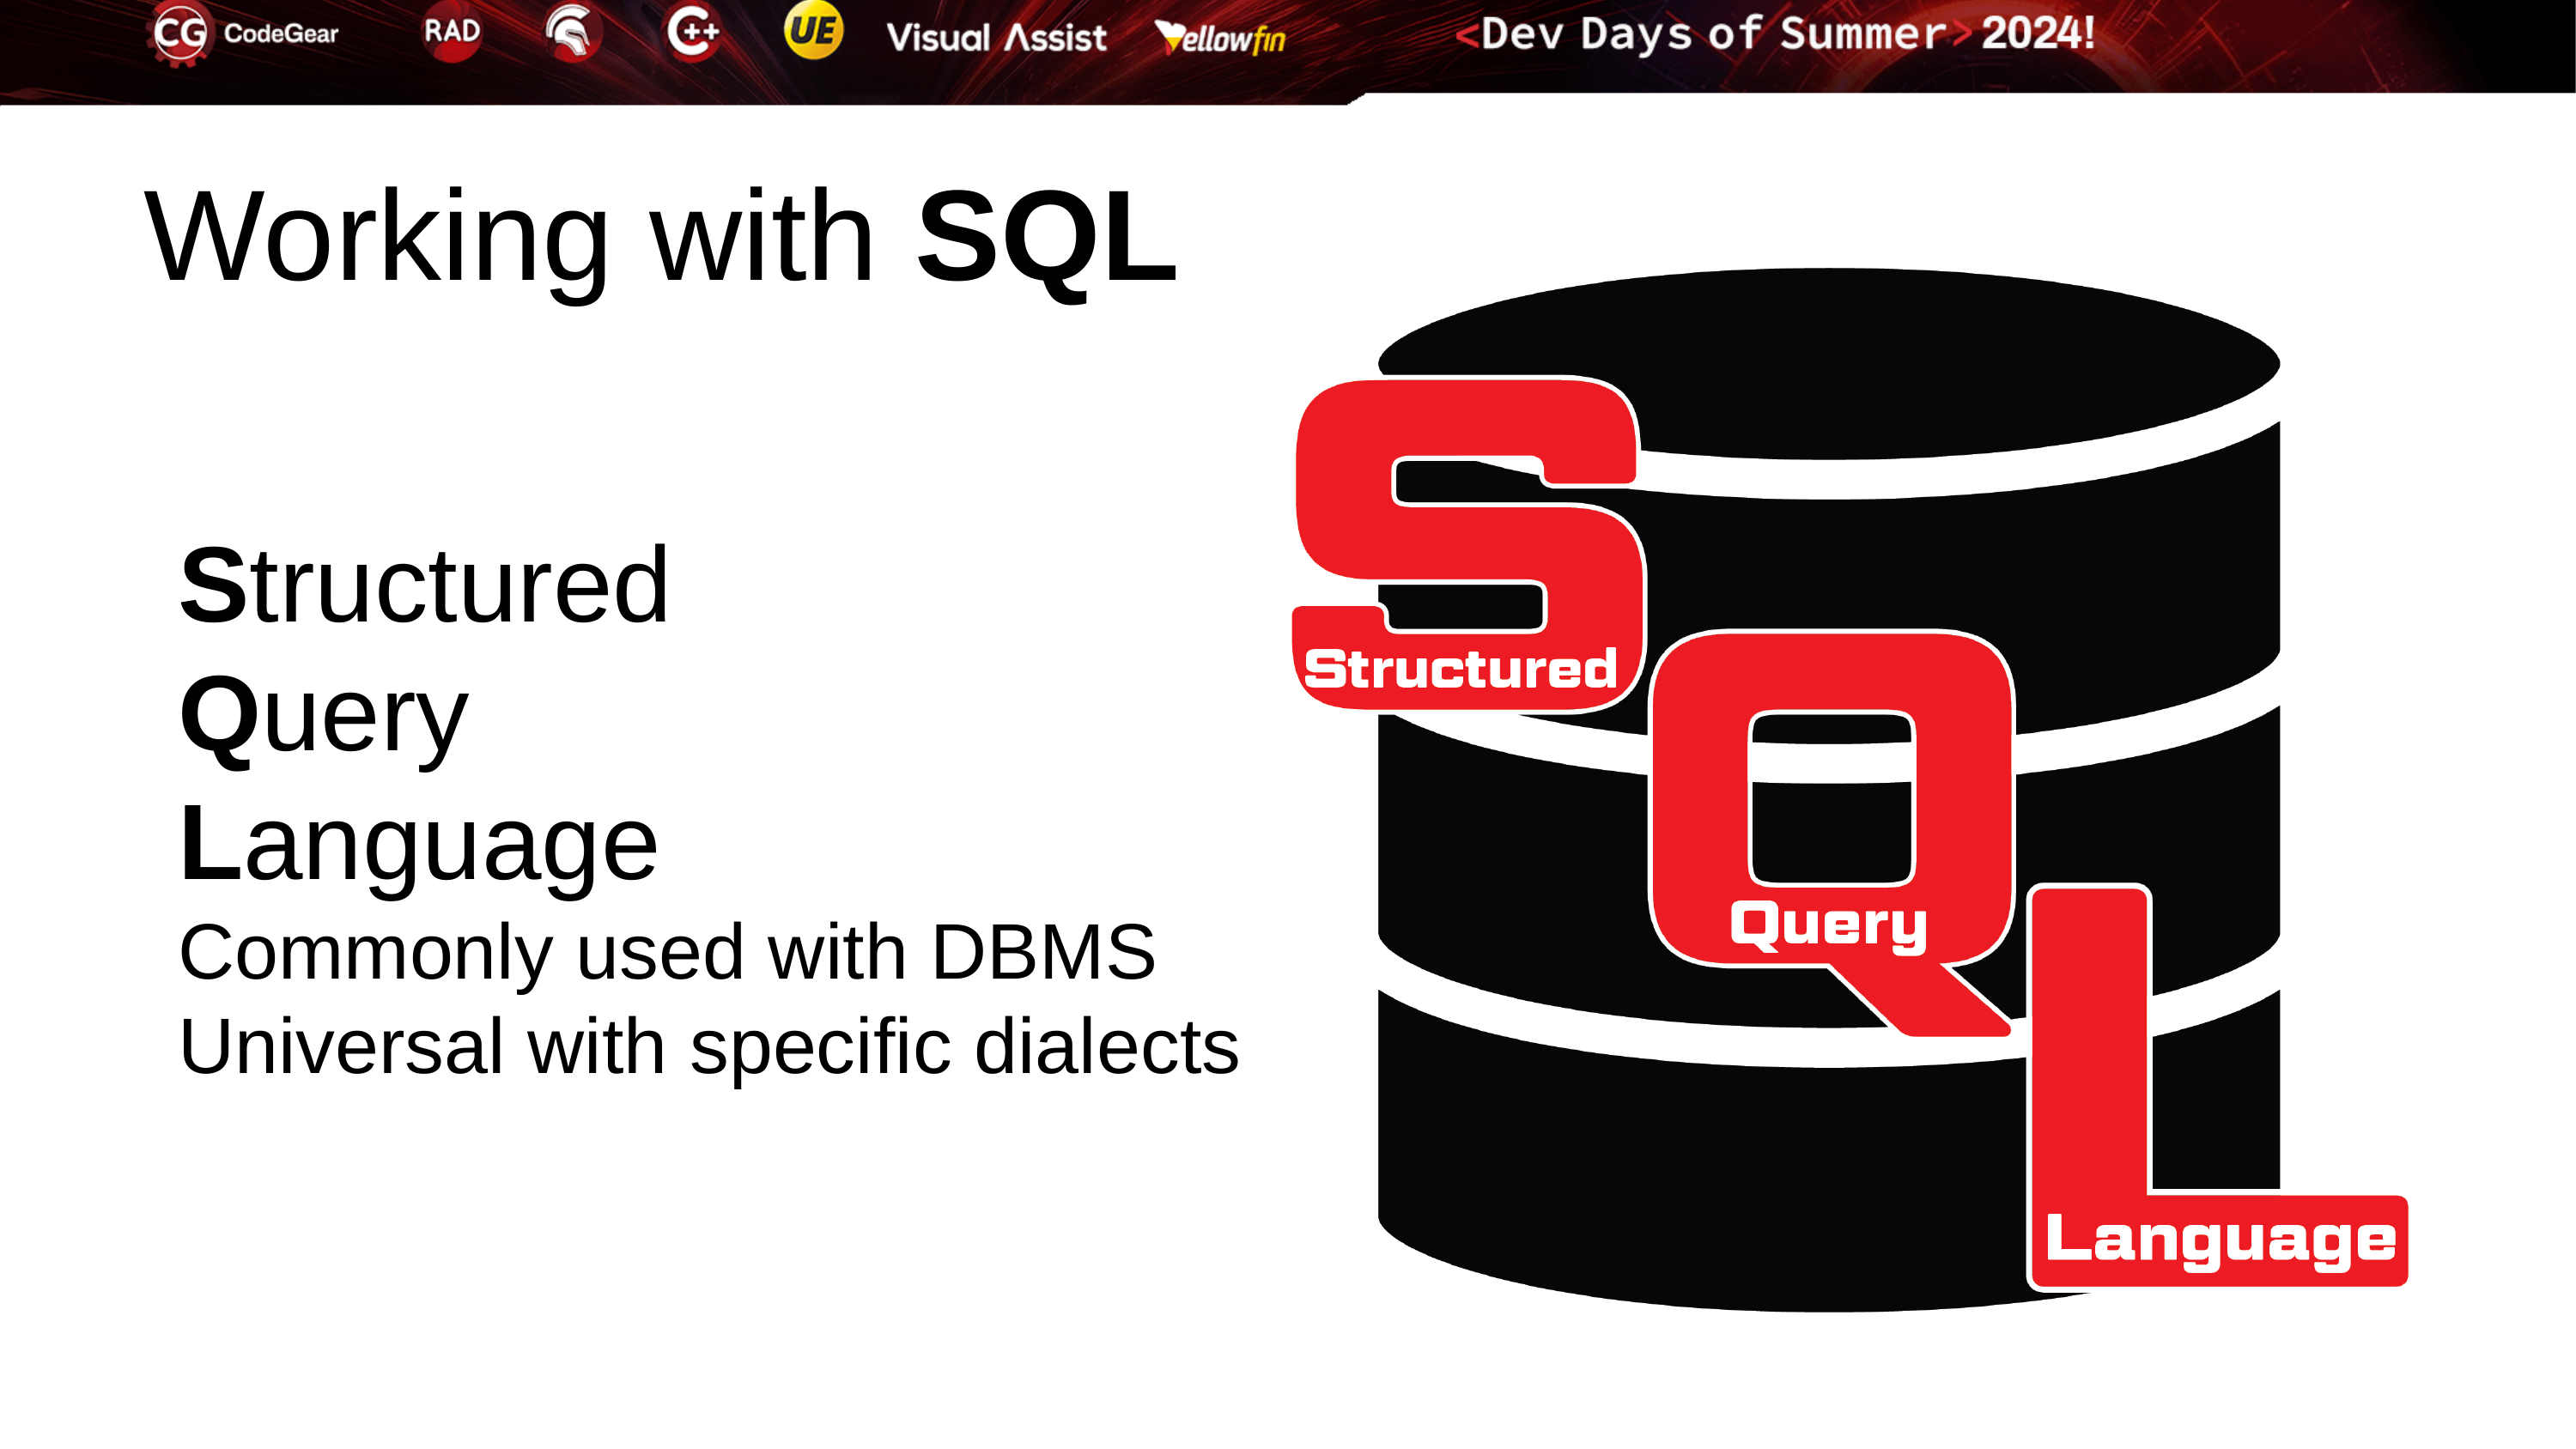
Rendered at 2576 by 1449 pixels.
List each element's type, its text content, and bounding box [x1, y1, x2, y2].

picture [0, 0, 2576, 111]
title Working with SQL [131, 131, 2125, 326]
title Structured Query Language Commonly used with DBMS Universal with specific dialects [165, 403, 1286, 1295]
picture [1286, 263, 2415, 1316]
